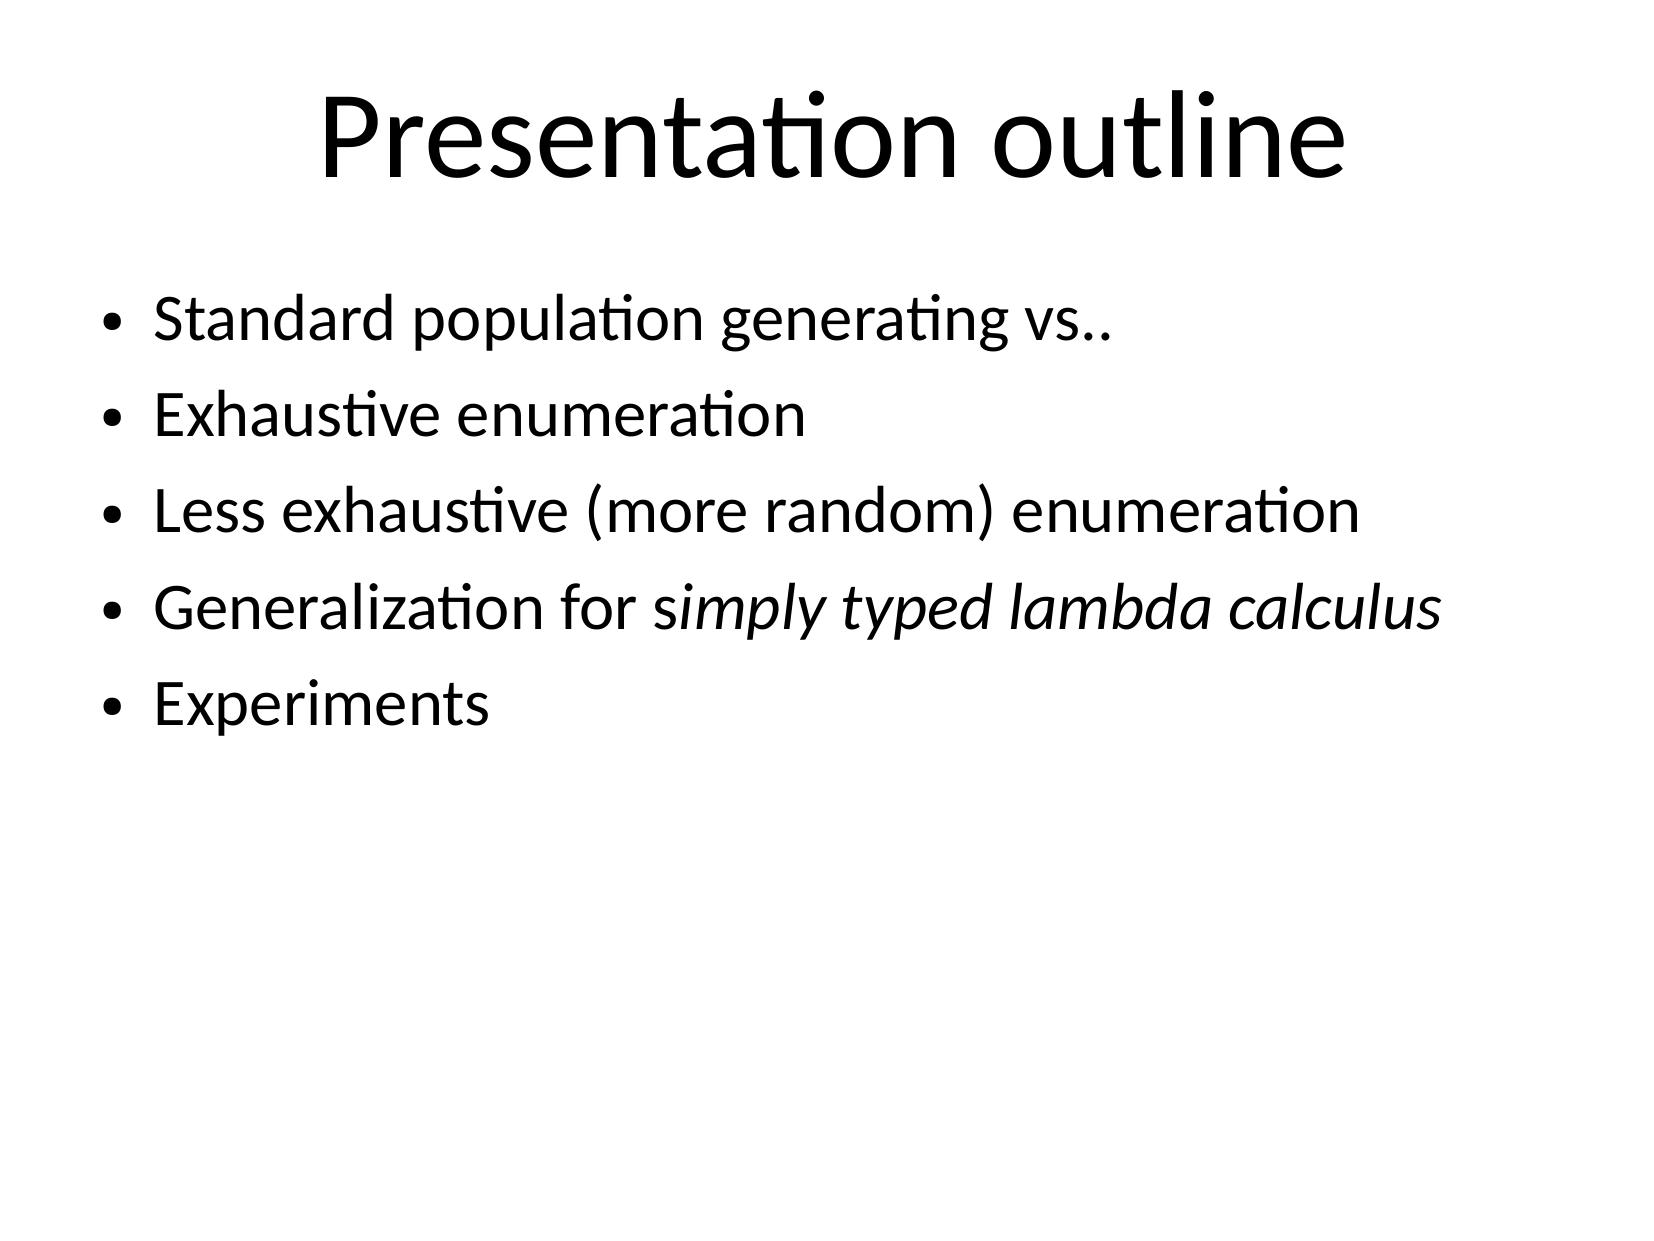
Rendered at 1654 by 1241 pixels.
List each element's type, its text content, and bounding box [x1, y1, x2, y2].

title Presentation outline [90, 70, 1579, 223]
list Standard population generating vs.. Exhaustive enumeration Less exhaustive (more random) enumeration Generalization for simply typed lambda calculus Experiments [82, 290, 1538, 1156]
